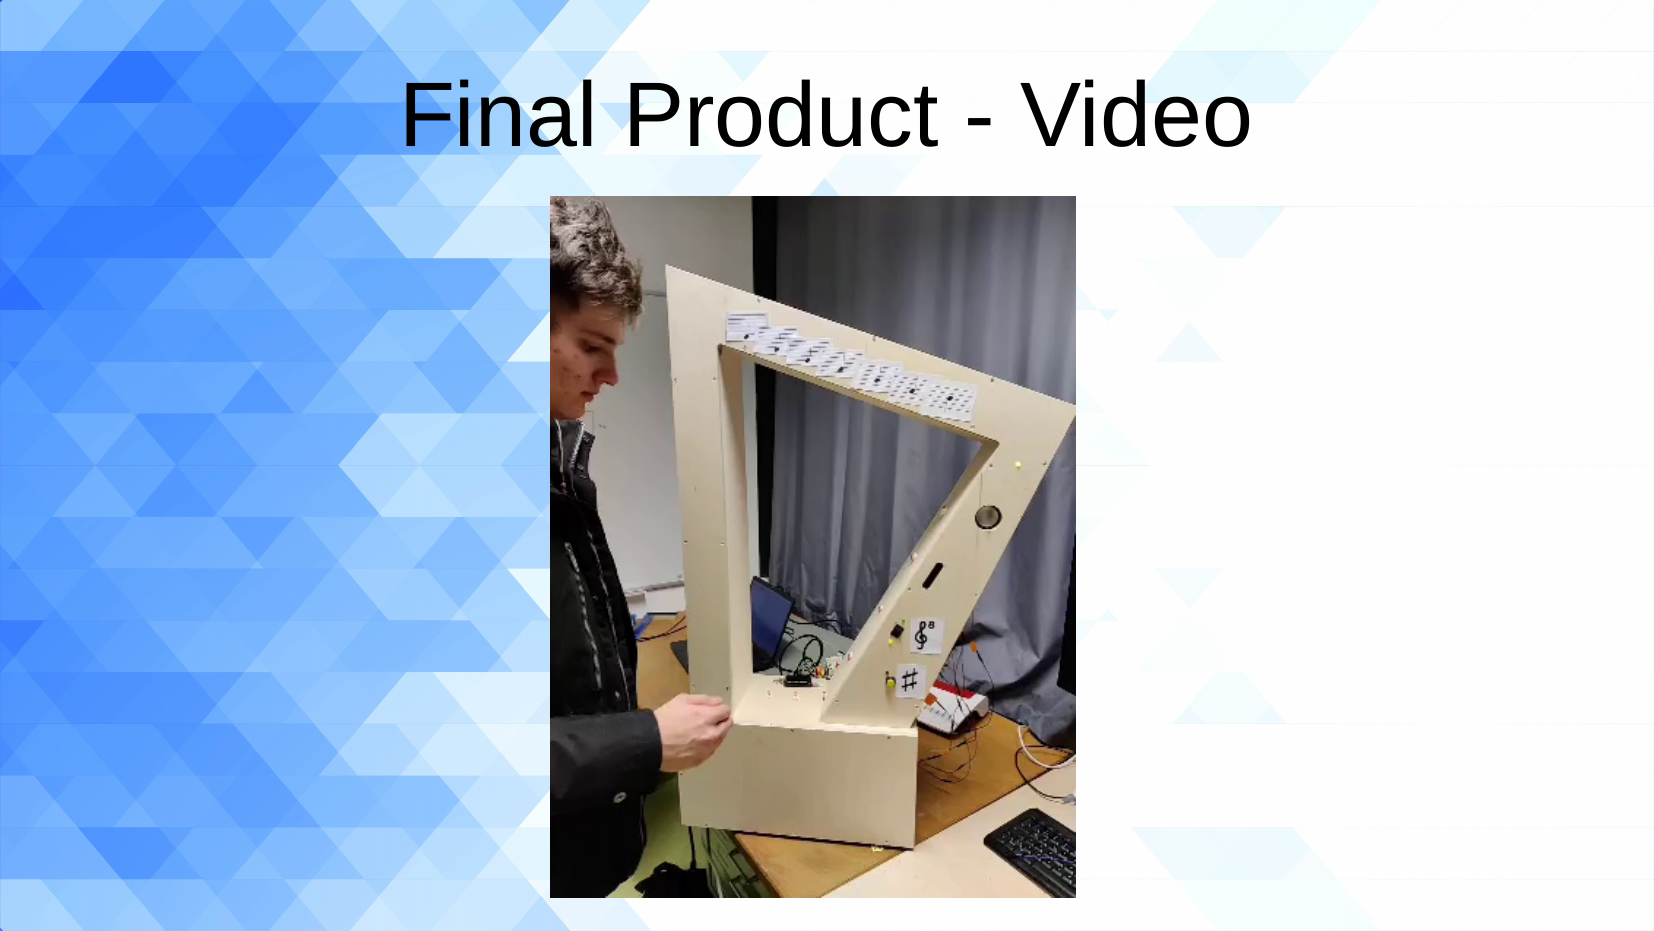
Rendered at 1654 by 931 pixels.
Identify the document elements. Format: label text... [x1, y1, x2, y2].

title Final Product - Video [82, 37, 1571, 193]
picture [0, 0, 1654, 931]
text_box [549, 196, 1077, 899]
